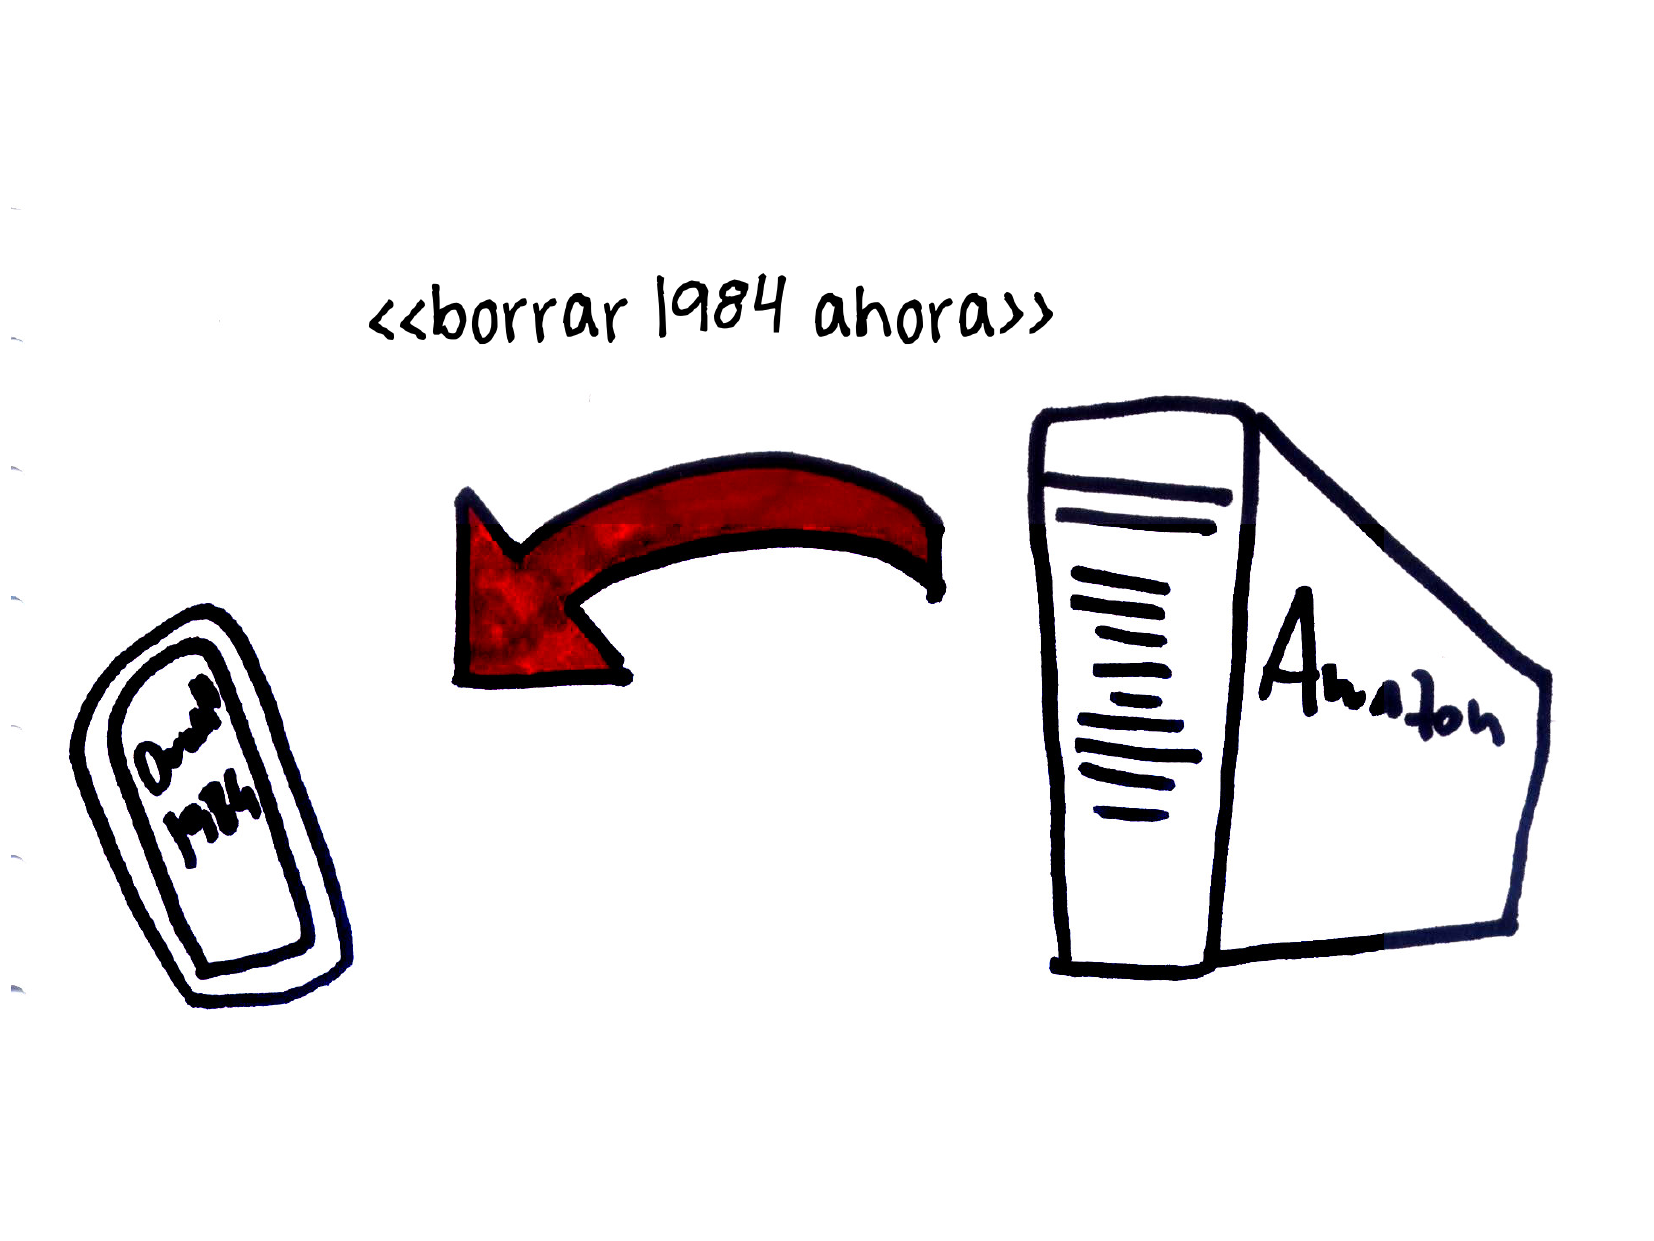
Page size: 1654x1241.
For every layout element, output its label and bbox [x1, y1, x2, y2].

picture [11, 141, 1649, 1037]
